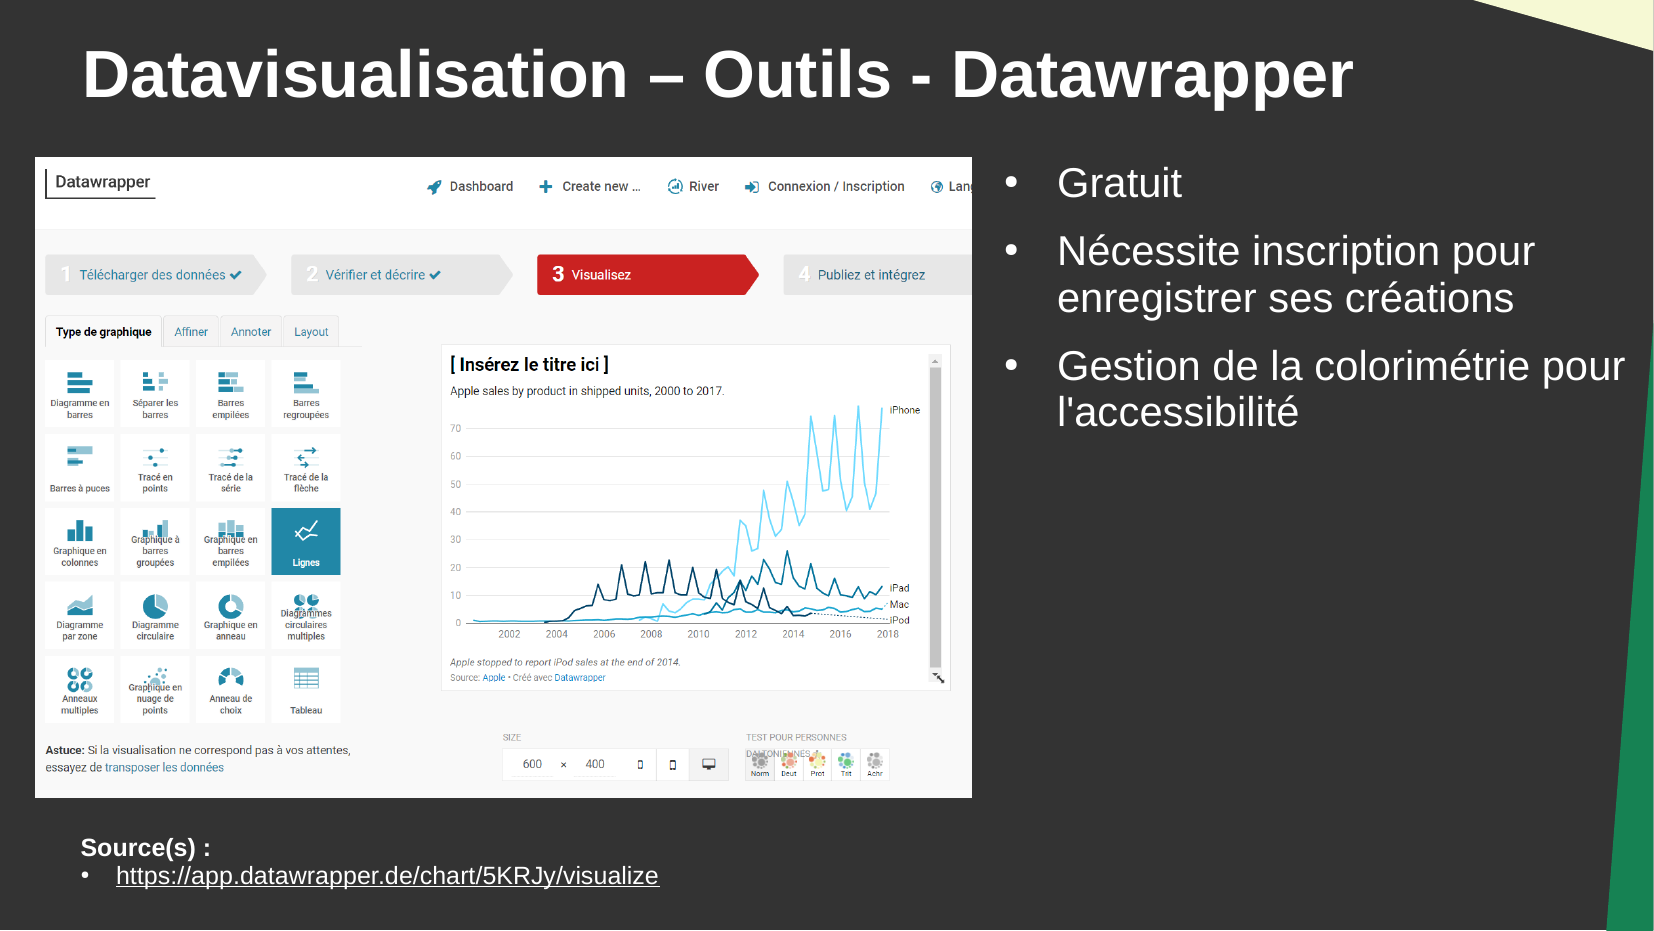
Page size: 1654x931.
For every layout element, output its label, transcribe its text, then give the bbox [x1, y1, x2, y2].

text_box [1473, 0, 1654, 52]
text_box [1606, 313, 1654, 931]
text_box Source(s) : https://app.datawrapper.de/chart/5KRJy/visualize [65, 826, 1483, 926]
picture [35, 157, 972, 798]
title Datavisualisation – Outils - Datawrapper [82, 37, 1571, 122]
list Gratuit Nécessite inscription pour enregistrer ses créations Gestion de la colorimétrie pour l'accessibilité [986, 159, 1636, 485]
